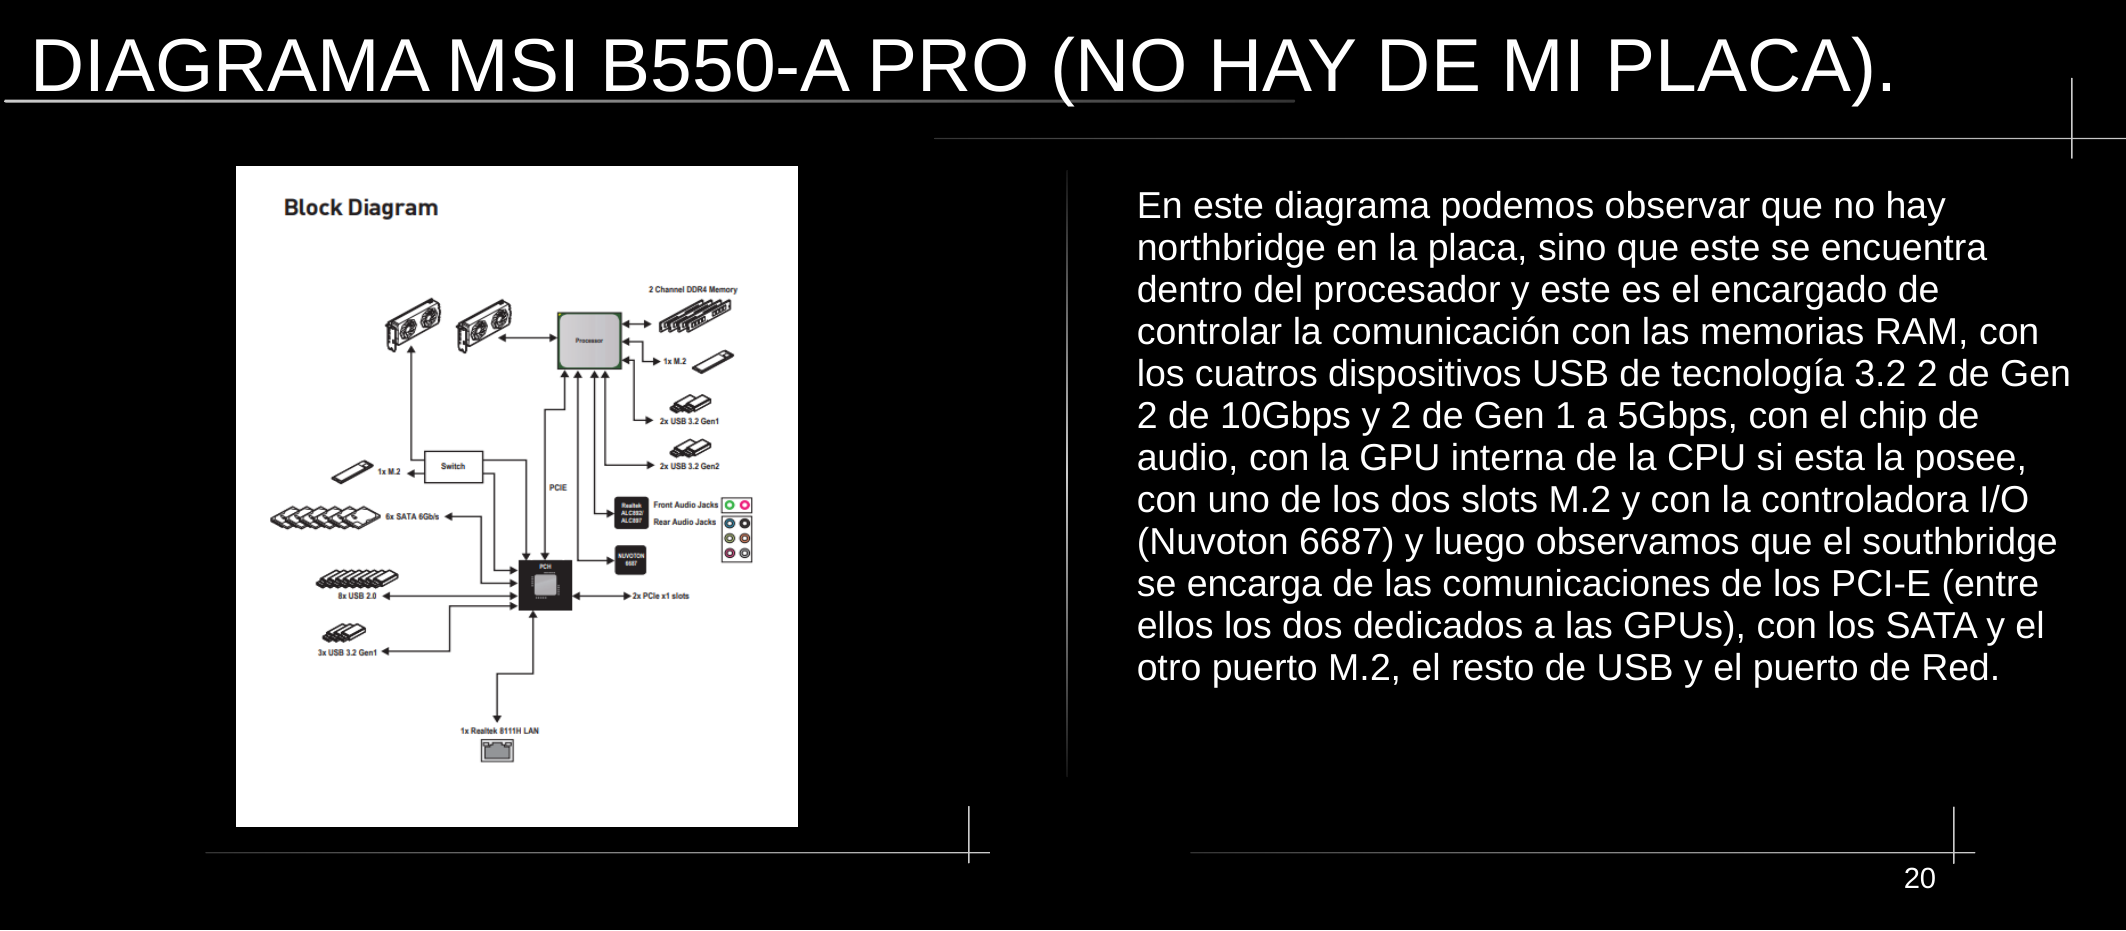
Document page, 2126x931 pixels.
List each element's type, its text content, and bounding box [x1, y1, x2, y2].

title DIAGRAMA MSI B550-A PRO (NO HAY DE MI PLACA). [30, 0, 2043, 272]
text_box En este diagrama podemos observar que no hay northbridge en la placa, sino que este se encuentra dentro del procesador y este es el encargado de controlar la comunicación con las memorias RAM, con los cuatros dispositivos USB de tecnología 3.2 2 de Gen 2 de 10Gbps y 2 de Gen 1 a 5Gbps, con el chip de audio, con la GPU interna de la CPU si esta la posee, con uno de los dos slots M.2 y con la controladora I/O (Nuvoton 6687) y luego observamos que el southbridge se encarga de las comunicaciones de los PCI-E (entre ellos los dos dedicados a las GPUs), con los SATA y el otro puerto M.2, el resto de USB y el puerto de Red. [1122, 177, 2097, 916]
picture [236, 166, 798, 827]
